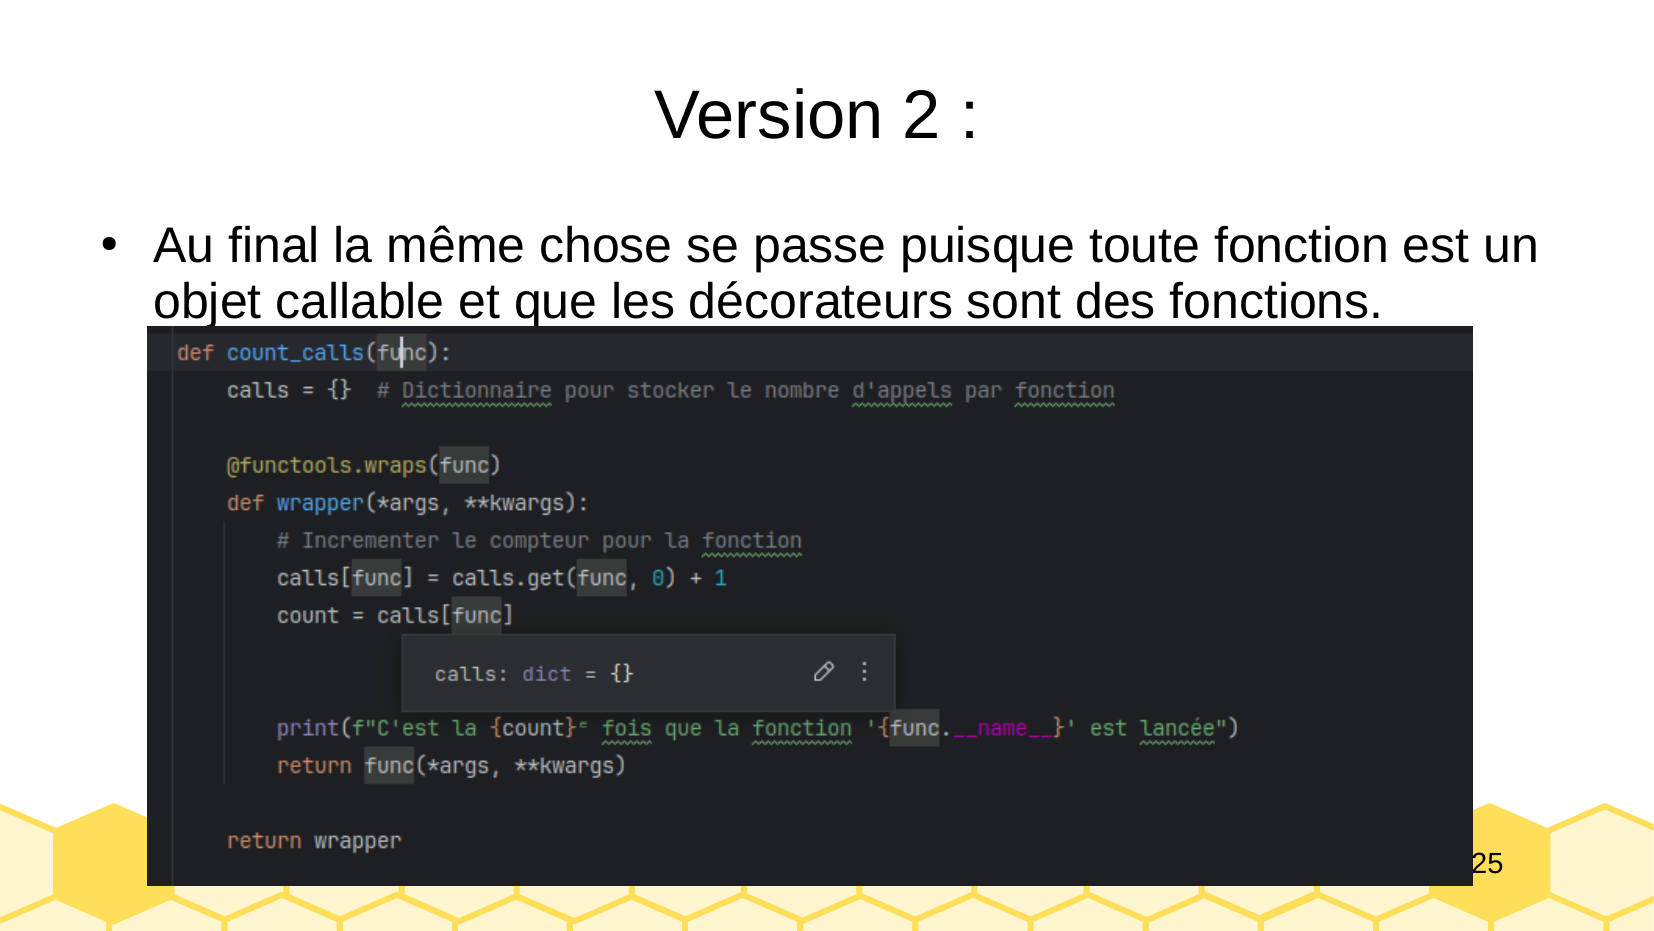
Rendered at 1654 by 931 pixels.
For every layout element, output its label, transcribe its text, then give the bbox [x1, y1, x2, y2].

picture [147, 326, 1473, 886]
title Version 2 : [82, 37, 1571, 193]
list Au final la même chose se passe puisque toute fonction est un objet callable et que les décorateurs sont des fonctions. [82, 217, 1571, 758]
